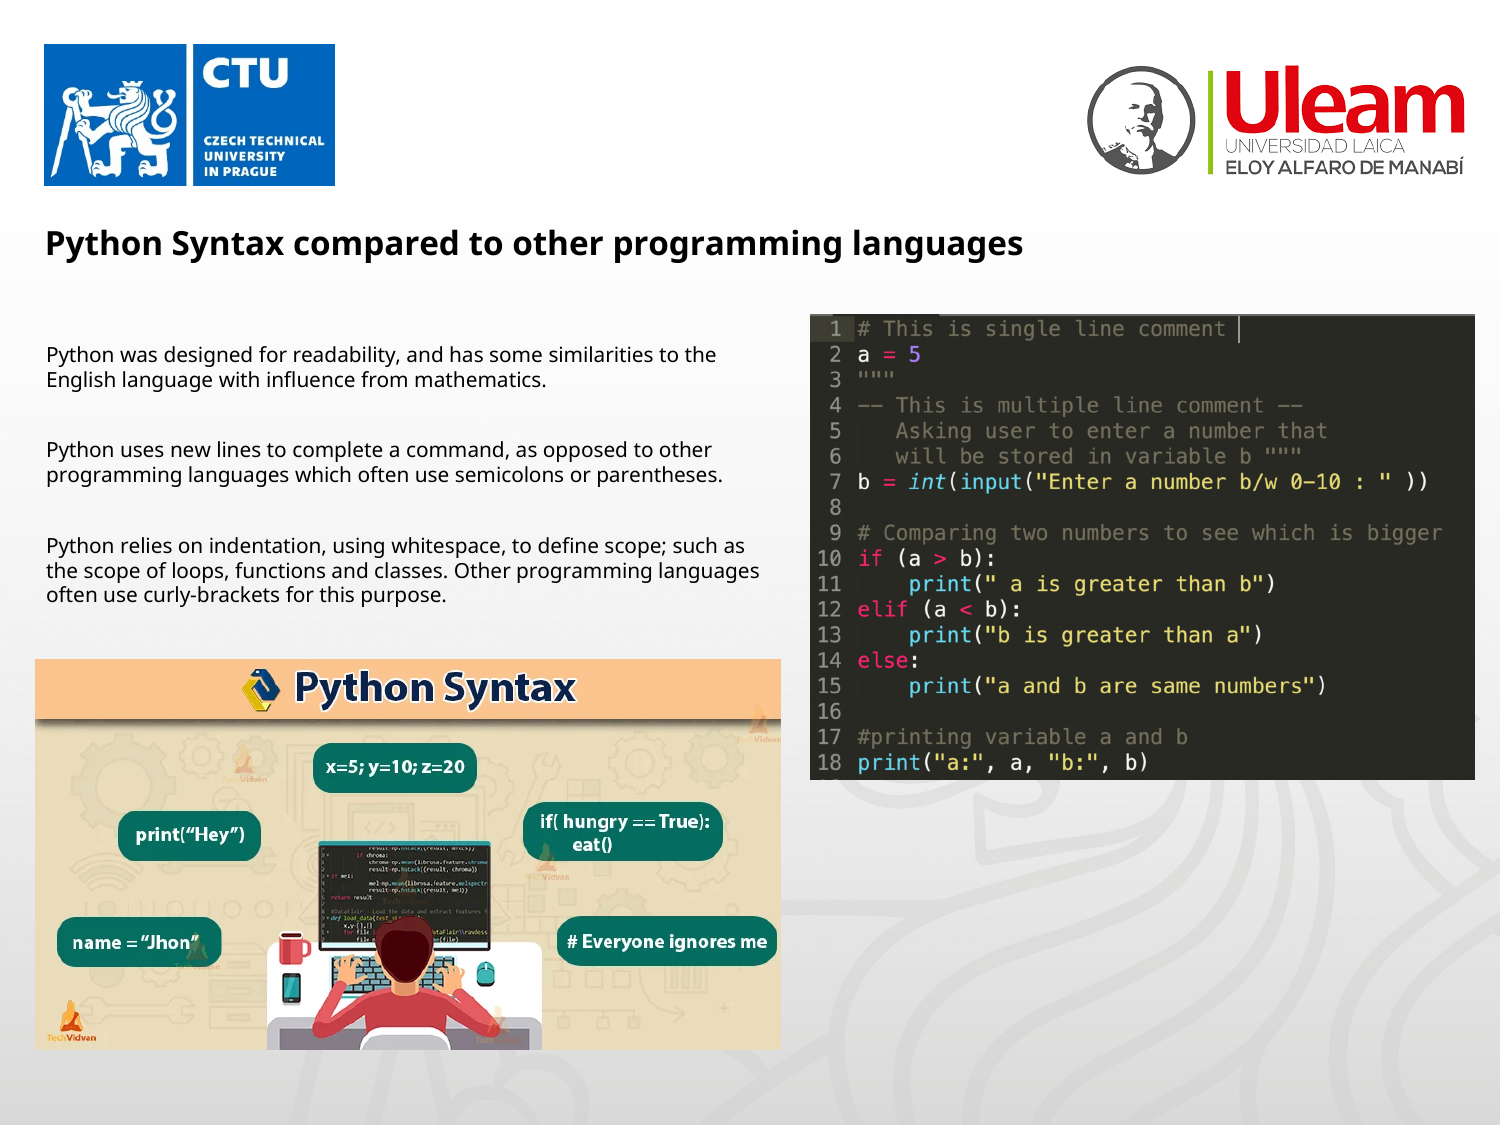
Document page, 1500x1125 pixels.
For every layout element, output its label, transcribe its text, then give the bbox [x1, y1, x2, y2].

text_box Python Syntax compared to other programming languages [30, 214, 1246, 271]
text_box Python was designed for readability, and has some similarities to the English language with influence from mathematics. Python uses new lines to complete a command, as opposed to other programming languages which often use semicolons or parentheses. Python relies on indentation, using whitespace, to define scope; such as the scope of loops, functions and classes. Other programming languages often use curly-brackets for this purpose. [31, 333, 796, 646]
picture [0, 0, 1500, 1125]
